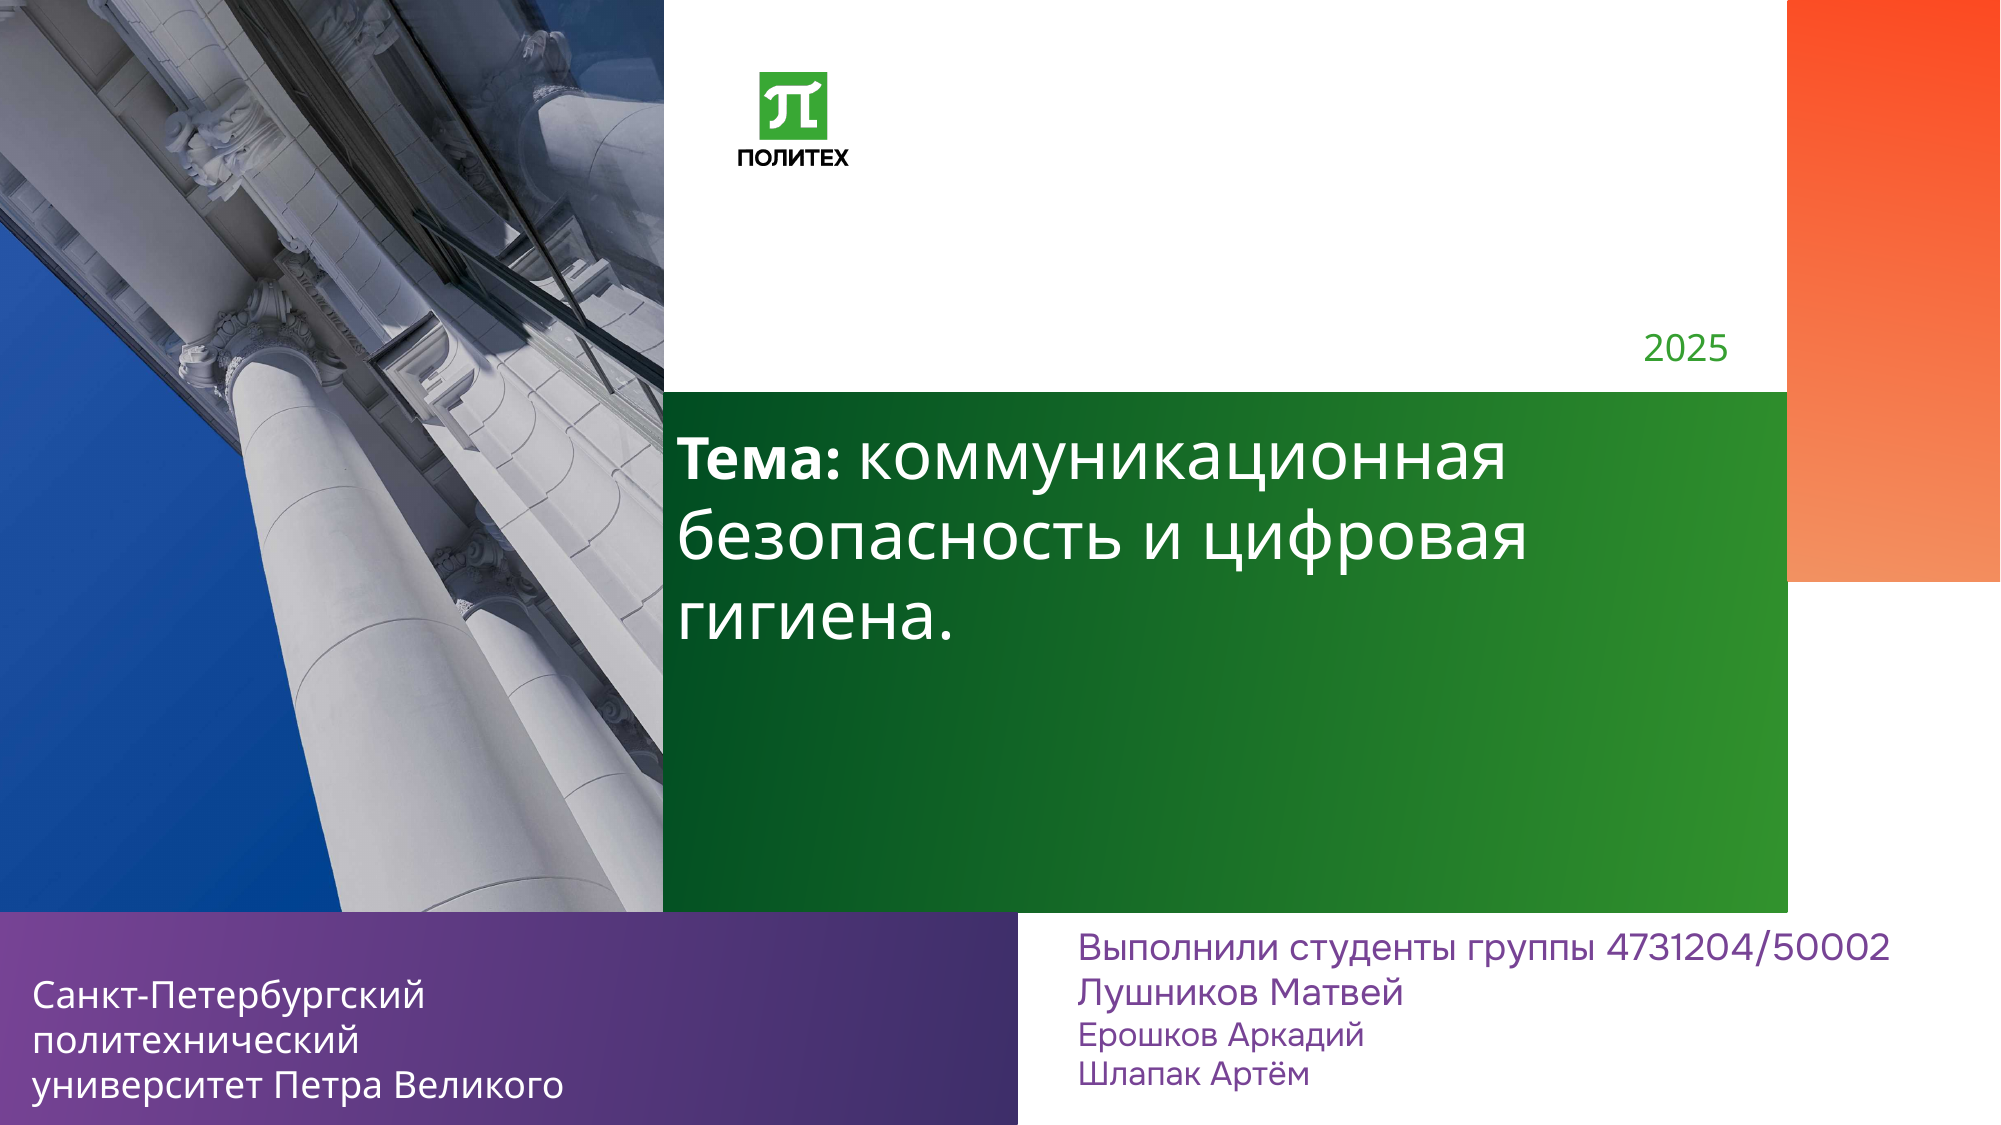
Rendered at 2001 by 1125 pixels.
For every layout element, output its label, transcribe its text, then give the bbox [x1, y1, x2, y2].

text_box 2025 [1453, 317, 1745, 377]
text_box Тема: коммуникационная безопасность и цифровая гигиена. [661, 405, 1786, 881]
picture [738, 72, 849, 166]
text_box Выполнили студенты группы 4731204/50002 Лушников Матвей Ерошков Аркадий Шлапак Артём [1062, 915, 2000, 1100]
picture [0, 0, 664, 912]
text_box [0, 0, 2000, 1125]
text_box Санкт-Петербургский политехнический университет Петра Великого [17, 963, 601, 1114]
